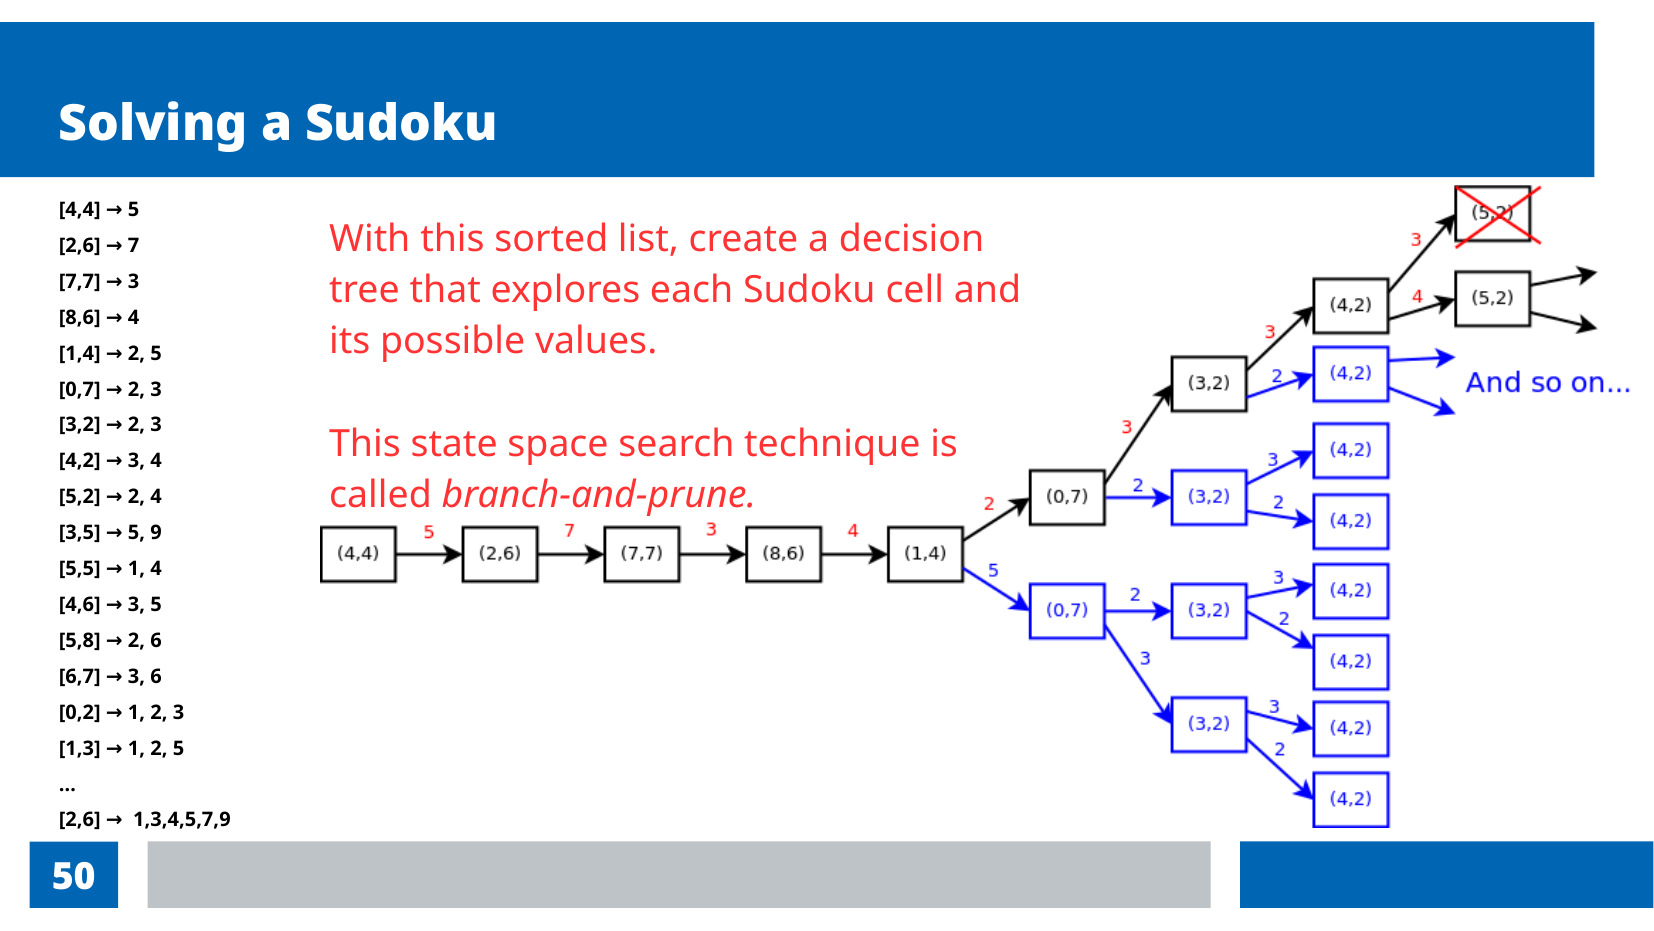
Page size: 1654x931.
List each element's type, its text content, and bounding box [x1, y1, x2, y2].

text_box With this sorted list, create a decision tree that explores each Sudoku cell and its possible values. This state space search technique is called branch-and-prune. [314, 204, 1051, 481]
title Solving a Sudoku [59, 44, 1595, 156]
picture [619, 489, 630, 505]
list [4,4] → 5 [2,6] → 7 [7,7] → 3 [8,6] → 4 [1,4] → 2, 5 [0,7] → 2, 3 [3,2] → 2, 3 [4,2] → 3, 4 [5,2] → 2, 4 [3,5] → 5, 9 [5,5] → 1, 4 [4,6] → 3, 5 [5,8] → 2, 6 [6,7] → 3, 6 [0,2] → 1, 2, 3 [1,3] → 1, 2, 5 … [2,6] → 1,3,4,5,7,9 [59, 195, 571, 841]
picture [320, 185, 1636, 828]
